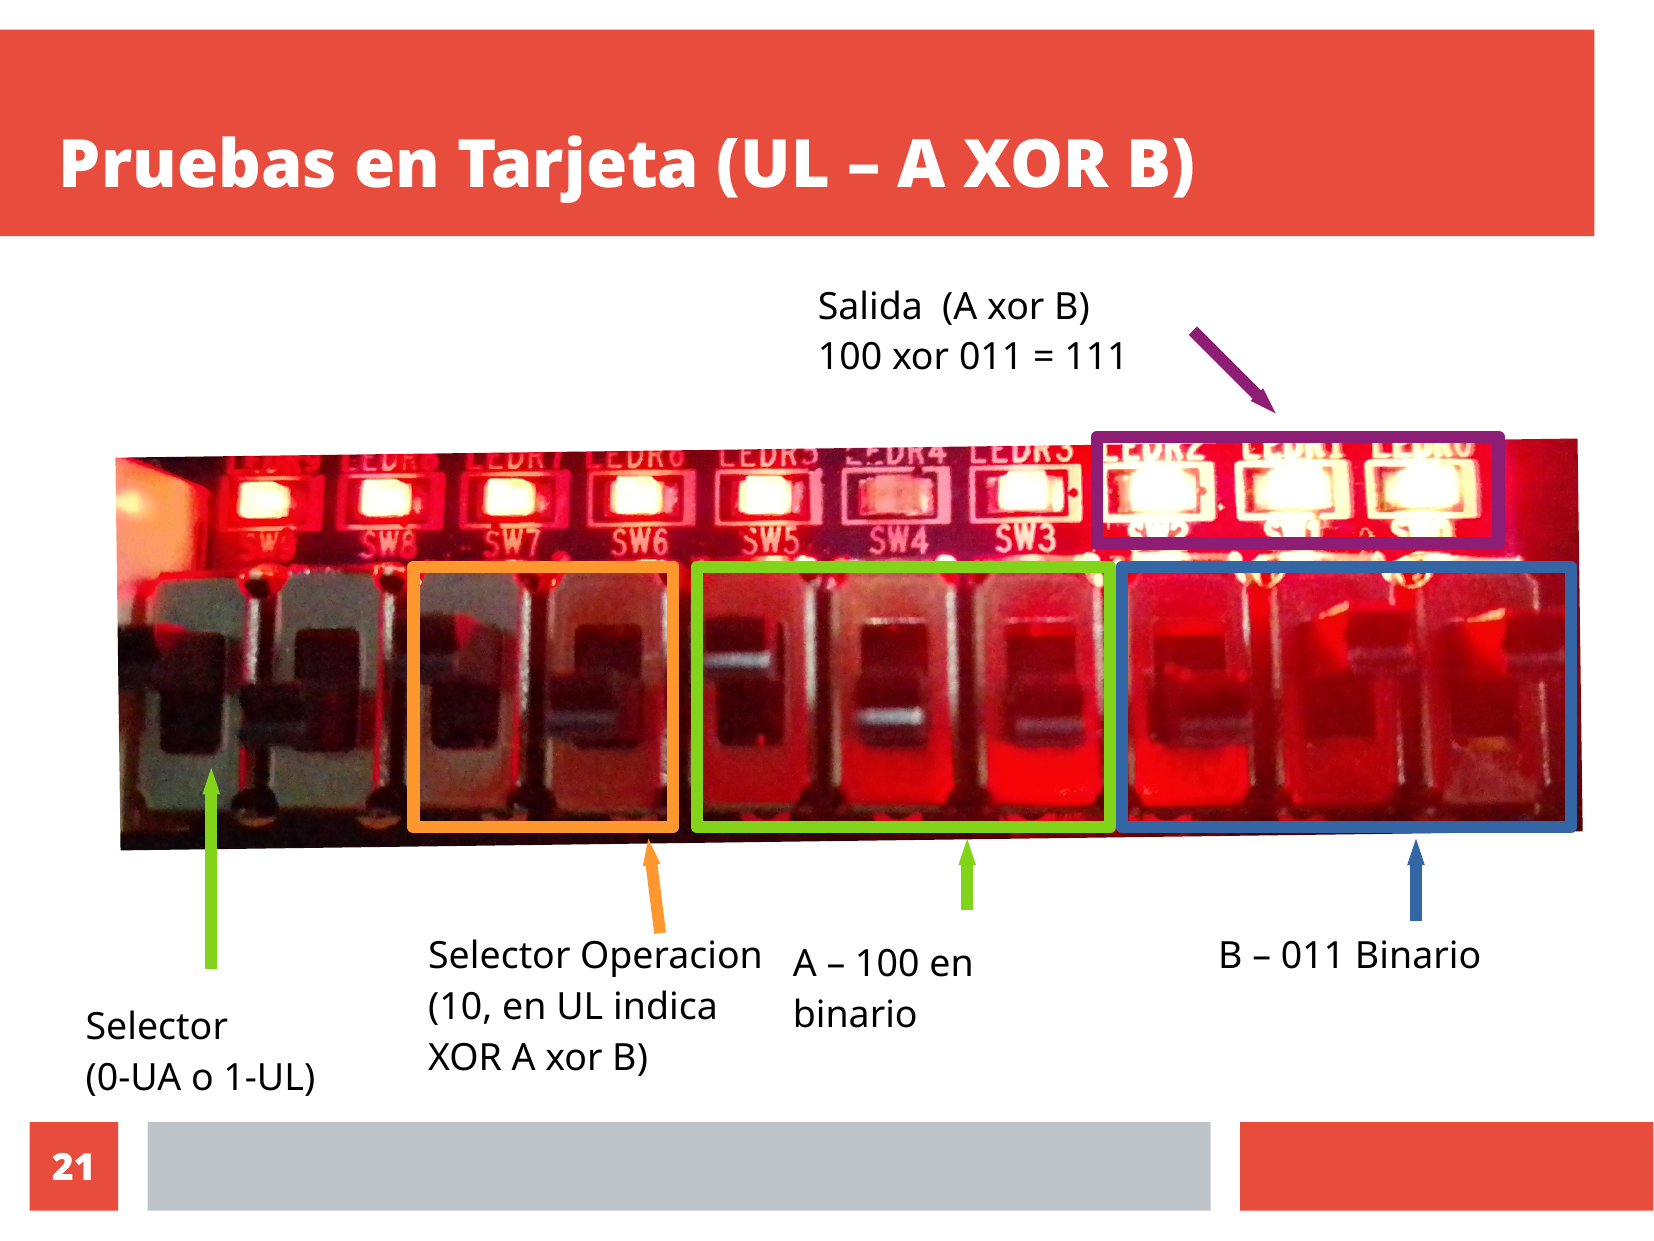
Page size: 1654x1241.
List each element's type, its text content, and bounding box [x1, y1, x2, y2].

text_box Selector (0-UA o 1-UL) [70, 992, 402, 1095]
picture [1103, 443, 1492, 537]
title Pruebas en Tarjeta (UL – A XOR B) [59, 59, 1595, 207]
text_box Salida (A xor B) 100 xor 011 = 111 [803, 271, 1229, 374]
text_box B – 011 Binario [1203, 921, 1546, 980]
picture [1128, 573, 1565, 821]
picture [115, 438, 1583, 851]
text_box Selector Operacion (10, en UL indica XOR A xor B) [413, 921, 780, 1154]
text_box A – 100 en binario [780, 929, 1121, 1032]
picture [703, 573, 1104, 821]
